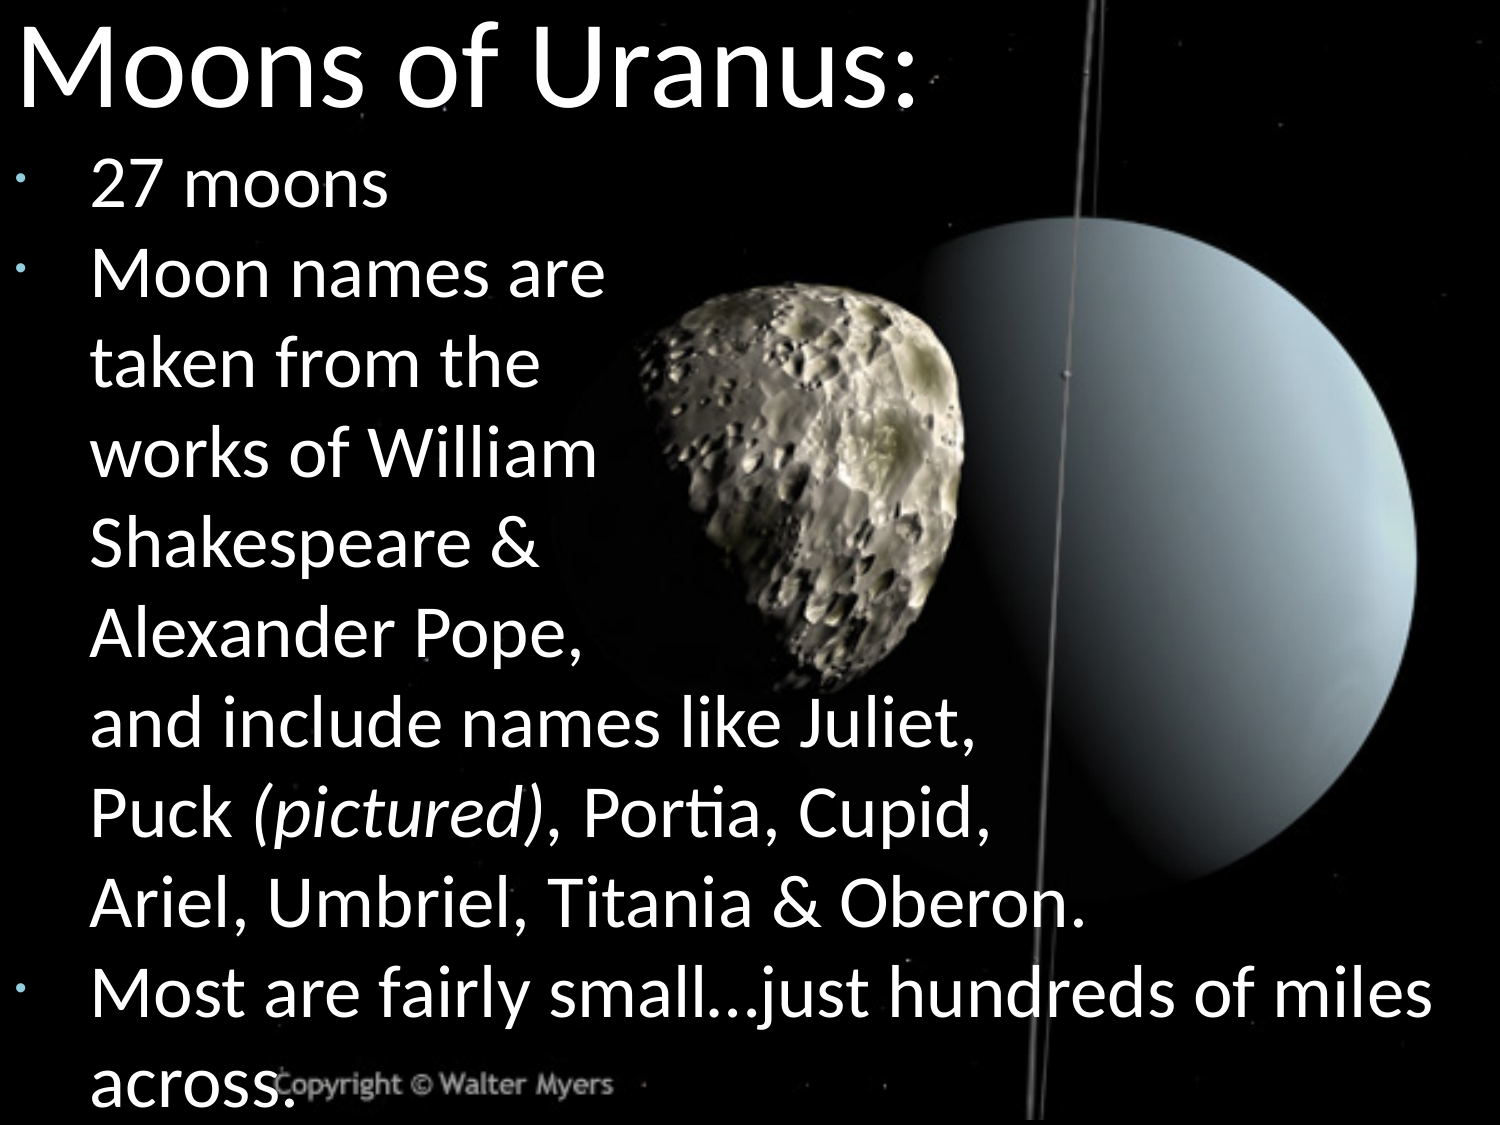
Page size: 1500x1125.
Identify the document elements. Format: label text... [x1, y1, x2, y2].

text_box Moons of Uranus: 27 moons Moon names are taken from the works of William Shakespeare & Alexander Pope, and include names like Juliet, Puck (pictured), Portia, Cupid, Ariel, Umbriel, Titania & Oberon. Most are fairly small…just hundreds of miles across. [0, 0, 1500, 1125]
